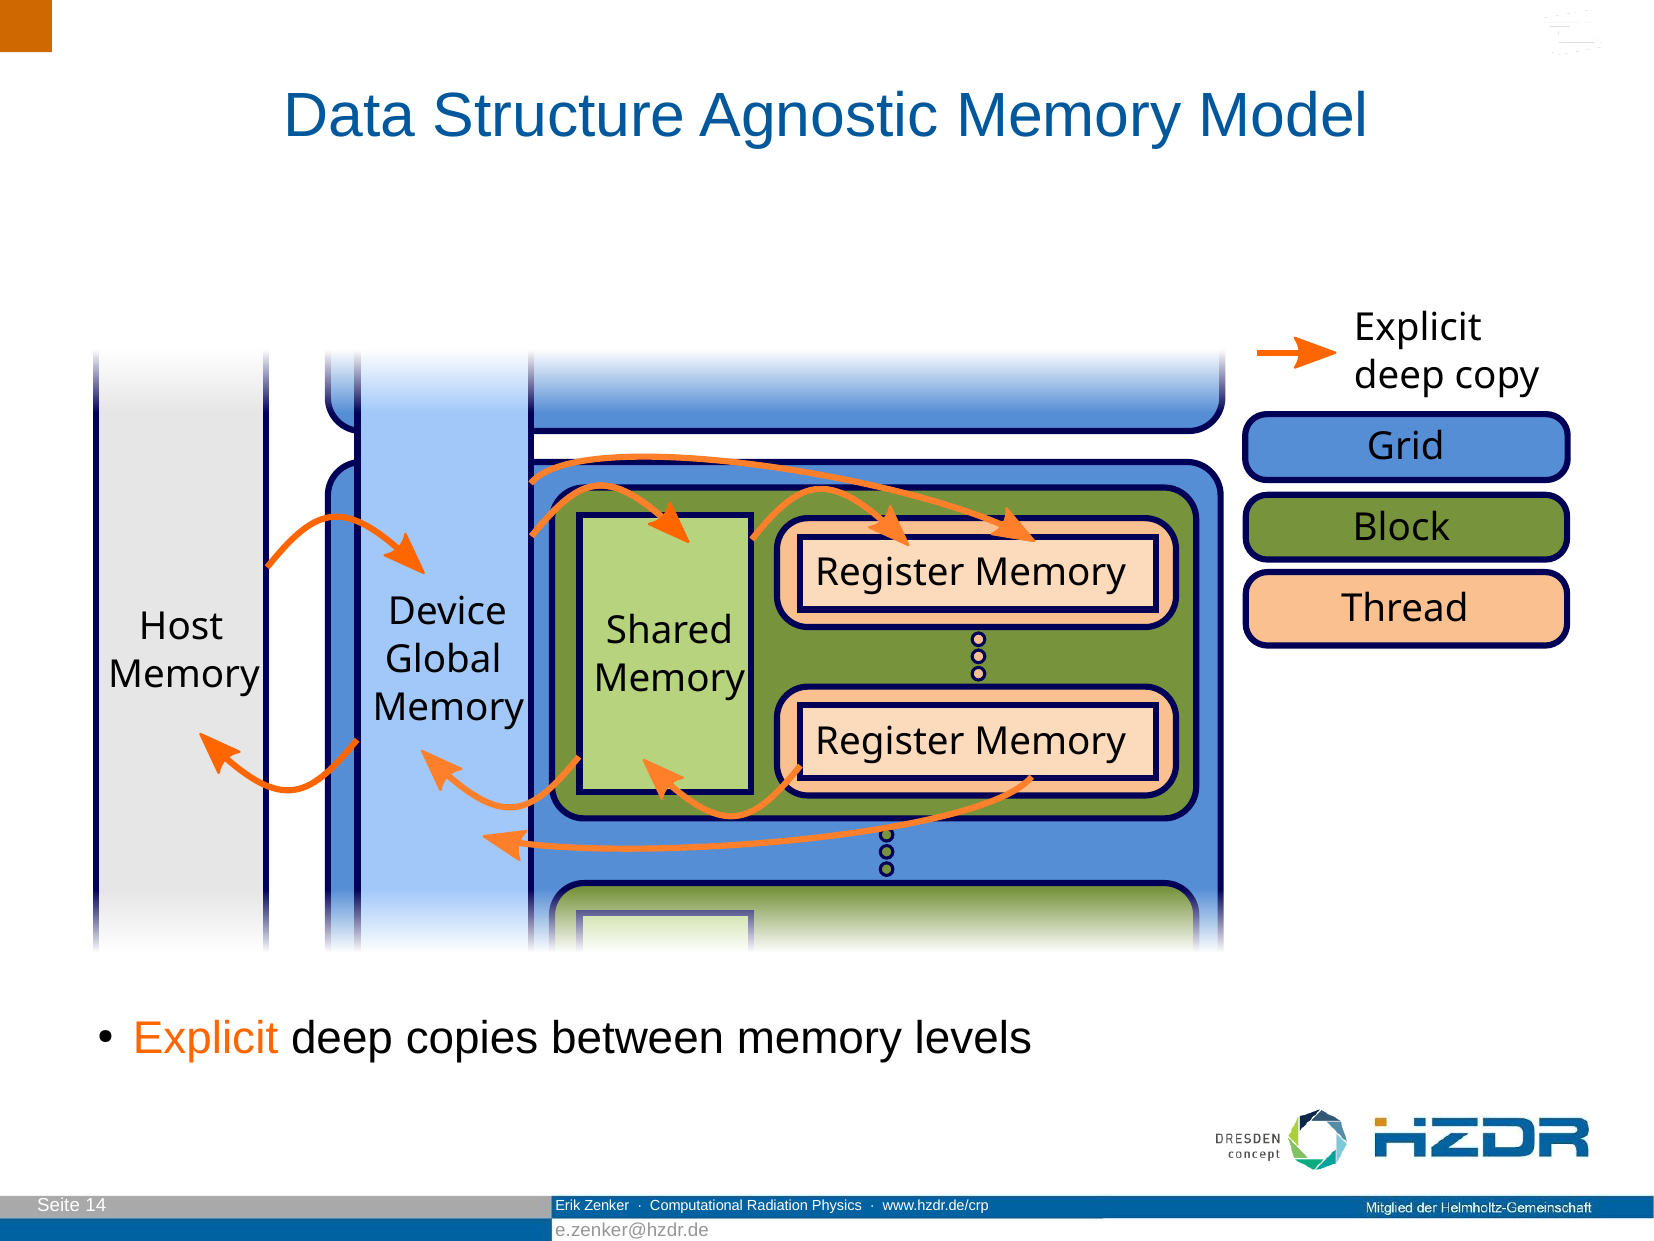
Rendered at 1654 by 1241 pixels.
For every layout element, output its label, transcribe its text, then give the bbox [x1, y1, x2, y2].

title Data Structure Agnostic Memory Model [82, 37, 1571, 193]
picture [0, 0, 1654, 1241]
text_box Explicit deep copies between memory levels [82, 1004, 1282, 1123]
